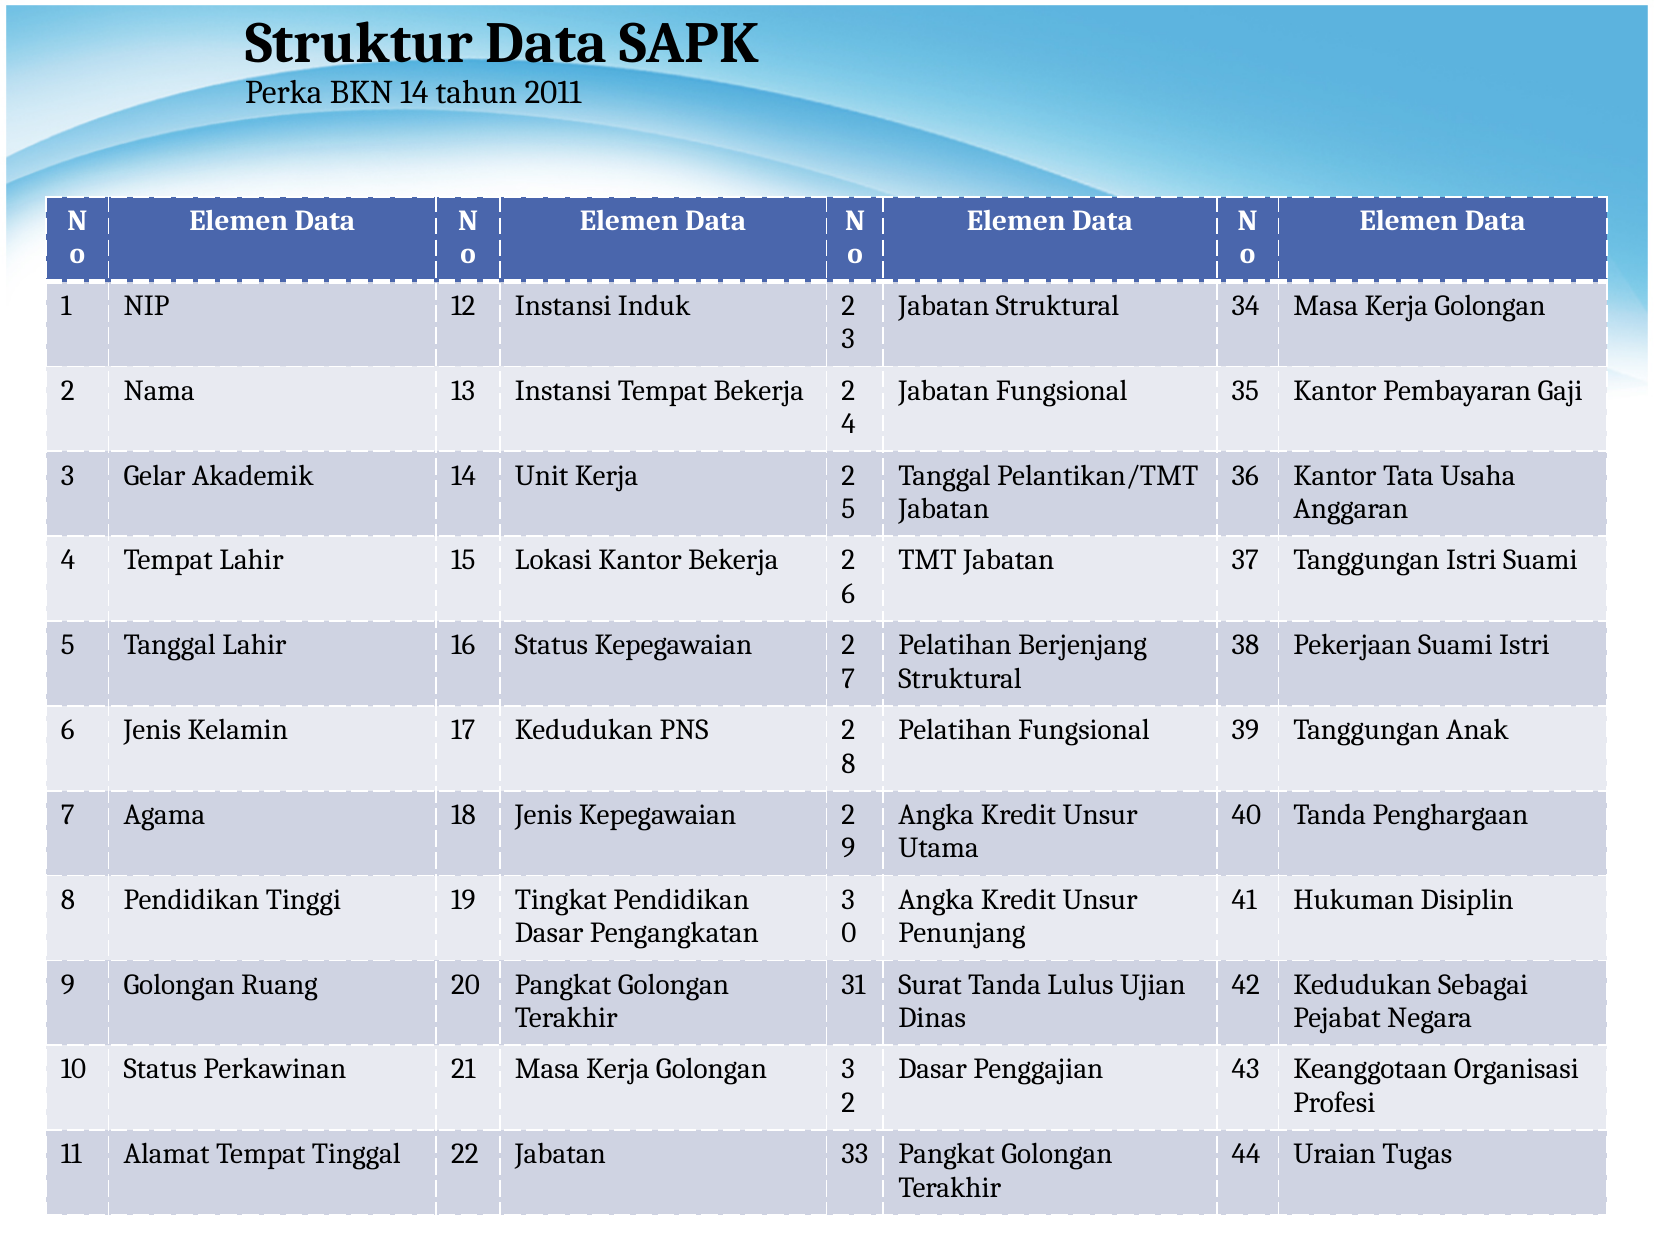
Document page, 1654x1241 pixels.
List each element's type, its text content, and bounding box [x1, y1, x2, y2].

table_cell 10 [46, 1045, 109, 1130]
table_cell 25 [826, 451, 883, 536]
table_cell 15 [436, 536, 500, 621]
table_cell 44 [1217, 1130, 1278, 1215]
table_cell Tanggal Lahir [109, 621, 436, 706]
title Struktur Data SAPK Perka BKN 14 tahun 2011 [230, 13, 1571, 111]
table_cell 20 [436, 960, 500, 1045]
table_header Elemen Data [109, 197, 436, 282]
table_cell Kantor Tata Usaha Anggaran [1278, 451, 1607, 536]
table_cell 31 [826, 960, 883, 1045]
table_cell 36 [1217, 451, 1278, 536]
table_header No [826, 197, 883, 282]
table_cell 1 [46, 282, 109, 366]
table_cell Status Kepegawaian [500, 621, 826, 706]
table_cell Instansi Induk [500, 282, 826, 366]
picture [0, 0, 1654, 1241]
table_cell 39 [1217, 706, 1278, 791]
table_cell 24 [826, 366, 883, 451]
table_cell Angka Kredit Unsur Utama [883, 791, 1217, 876]
table_cell Unit Kerja [500, 451, 826, 536]
table_cell 41 [1217, 876, 1278, 960]
table_cell Alamat Tempat Tinggal [109, 1130, 436, 1215]
table_cell Pangkat Golongan Terakhir [883, 1130, 1217, 1215]
table_header No [436, 197, 500, 282]
table_cell Pelatihan Berjenjang Struktural [883, 621, 1217, 706]
table_header Elemen Data [500, 197, 826, 282]
table_cell Tingkat Pendidikan Dasar Pengangkatan [500, 876, 826, 960]
table_cell 37 [1217, 536, 1278, 621]
table_cell 19 [436, 876, 500, 960]
table_cell Nama [109, 366, 436, 451]
table_cell Tanggungan Istri Suami [1278, 536, 1607, 621]
table_cell 14 [436, 451, 500, 536]
table_cell Status Perkawinan [109, 1045, 436, 1130]
table_cell 17 [436, 706, 500, 791]
table_cell 30 [826, 876, 883, 960]
table_cell Jabatan Fungsional [883, 366, 1217, 451]
table_cell 33 [826, 1130, 883, 1215]
table_cell 35 [1217, 366, 1278, 451]
table_cell Kedudukan PNS [500, 706, 826, 791]
table_cell 32 [826, 1045, 883, 1130]
table_cell Hukuman Disiplin [1278, 876, 1607, 960]
table_cell 9 [46, 960, 109, 1045]
table_cell 28 [826, 706, 883, 791]
table_cell Masa Kerja Golongan [500, 1045, 826, 1130]
table_cell Jabatan [500, 1130, 826, 1215]
table_cell Tanda Penghargaan [1278, 791, 1607, 876]
table_cell Pelatihan Fungsional [883, 706, 1217, 791]
table_header No [46, 197, 109, 282]
table_cell 42 [1217, 960, 1278, 1045]
table_cell 27 [826, 621, 883, 706]
table_header Elemen Data [883, 197, 1217, 282]
table_cell Jabatan Struktural [883, 282, 1217, 366]
table_cell Keanggotaan Organisasi Profesi [1278, 1045, 1607, 1130]
table_cell 21 [436, 1045, 500, 1130]
table_cell Masa Kerja Golongan [1278, 282, 1607, 366]
table_header Elemen Data [1278, 197, 1607, 282]
table_cell 22 [436, 1130, 500, 1215]
table_cell Kedudukan Sebagai Pejabat Negara [1278, 960, 1607, 1045]
table_cell Agama [109, 791, 436, 876]
table_cell Gelar Akademik [109, 451, 436, 536]
table_cell 6 [46, 706, 109, 791]
table_cell Tanggal Pelantikan/TMT Jabatan [883, 451, 1217, 536]
table_cell Jenis Kelamin [109, 706, 436, 791]
table_cell Tanggungan Anak [1278, 706, 1607, 791]
table_cell Tempat Lahir [109, 536, 436, 621]
table_cell 11 [46, 1130, 109, 1215]
table_cell 23 [826, 282, 883, 366]
table_cell Uraian Tugas [1278, 1130, 1607, 1215]
table_cell 8 [46, 876, 109, 960]
table_cell NIP [109, 282, 436, 366]
table_cell 13 [436, 366, 500, 451]
table_cell Pendidikan Tinggi [109, 876, 436, 960]
table_cell Golongan Ruang [109, 960, 436, 1045]
table_cell 40 [1217, 791, 1278, 876]
table_cell Jenis Kepegawaian [500, 791, 826, 876]
table_cell 16 [436, 621, 500, 706]
table_cell 4 [46, 536, 109, 621]
table_cell 34 [1217, 282, 1278, 366]
table_cell 38 [1217, 621, 1278, 706]
table_cell 3 [46, 451, 109, 536]
table_cell Lokasi Kantor Bekerja [500, 536, 826, 621]
table_cell Angka Kredit Unsur Penunjang [883, 876, 1217, 960]
table_cell 7 [46, 791, 109, 876]
table_cell TMT Jabatan [883, 536, 1217, 621]
table_cell 2 [46, 366, 109, 451]
table_cell Kantor Pembayaran Gaji [1278, 366, 1607, 451]
table_cell 29 [826, 791, 883, 876]
table_header No [1217, 197, 1278, 282]
table_cell 26 [826, 536, 883, 621]
table_cell 18 [436, 791, 500, 876]
table_cell Dasar Penggajian [883, 1045, 1217, 1130]
table_cell 12 [436, 282, 500, 366]
table_cell 5 [46, 621, 109, 706]
table_cell 43 [1217, 1045, 1278, 1130]
table_cell Pekerjaan Suami Istri [1278, 621, 1607, 706]
table_cell Pangkat Golongan Terakhir [500, 960, 826, 1045]
table_cell Instansi Tempat Bekerja [500, 366, 826, 451]
table_cell Surat Tanda Lulus Ujian Dinas [883, 960, 1217, 1045]
